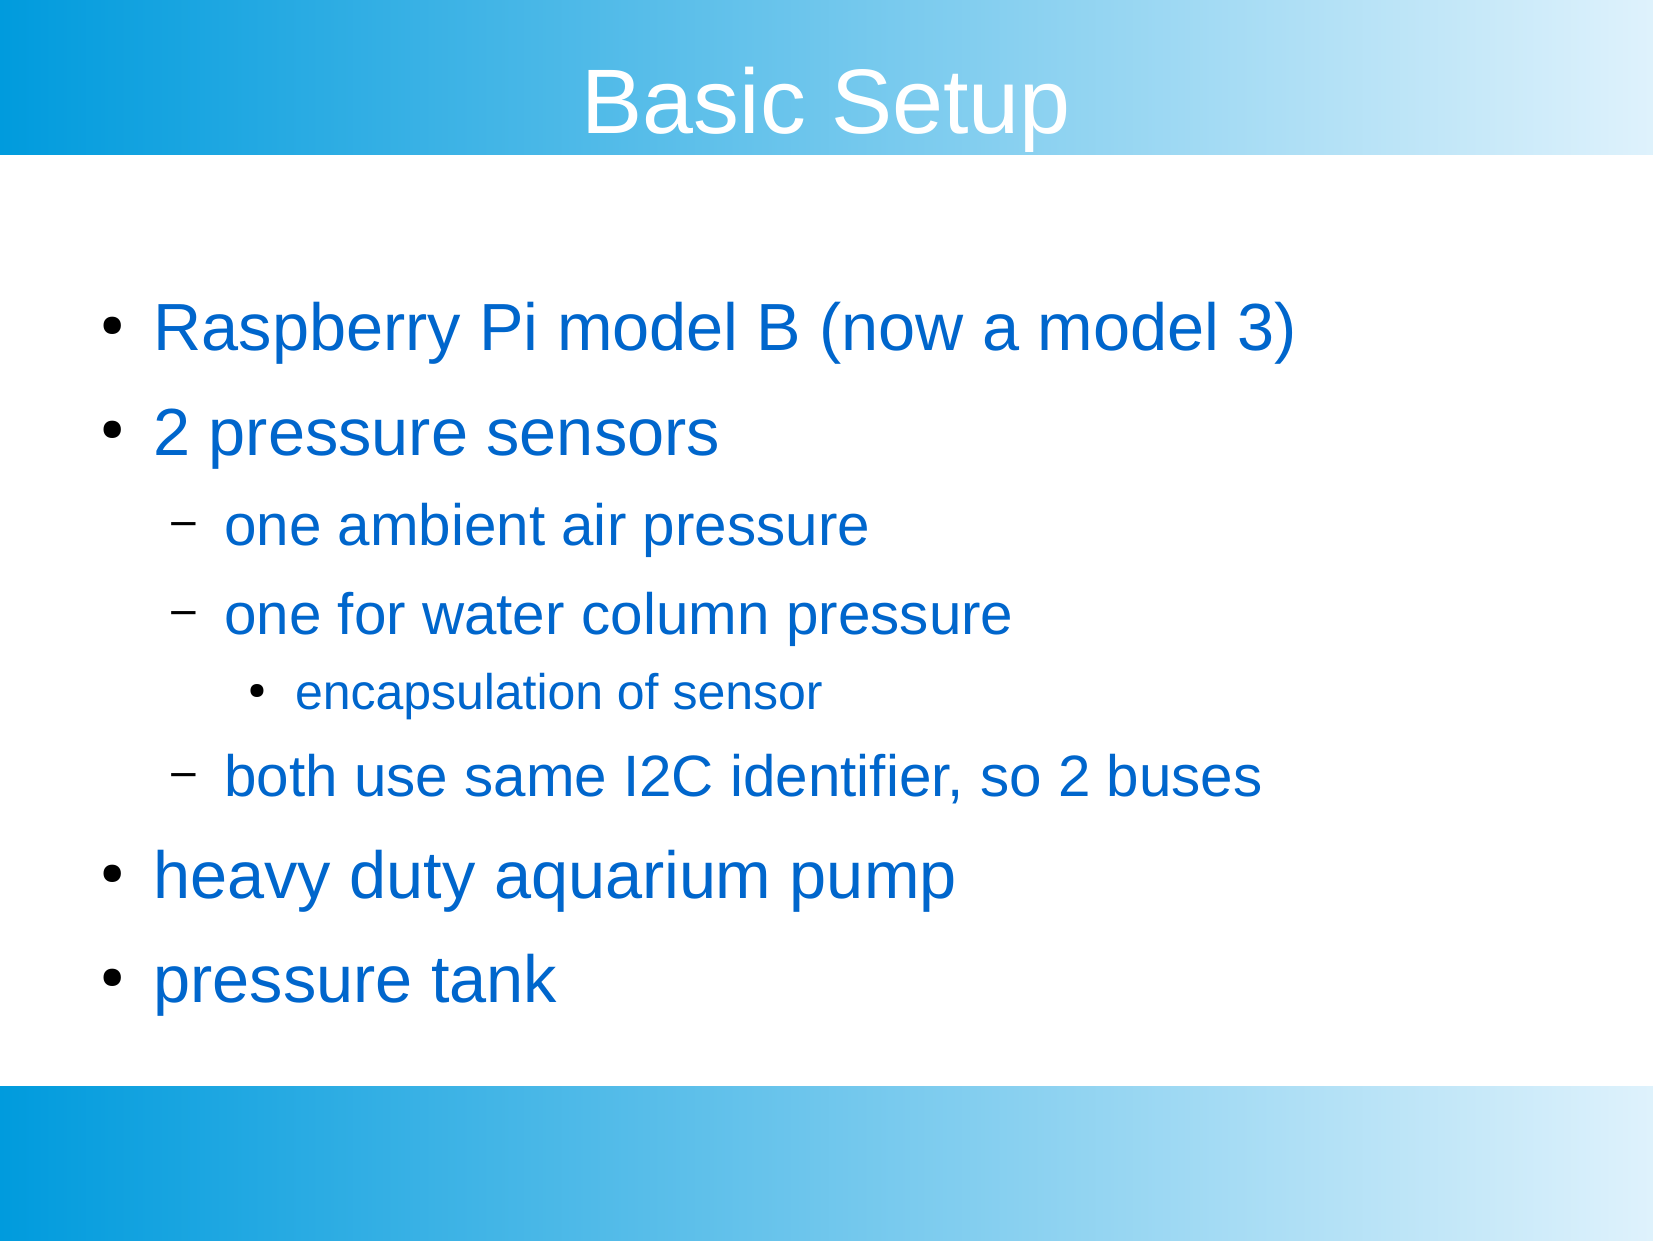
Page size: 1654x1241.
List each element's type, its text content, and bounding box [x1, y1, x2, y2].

list Raspberry Pi model B (now a model 3) 2 pressure sensors one ambient air pressure one for water column pressure encapsulation of sensor both use same I2C identifier, so 2 buses heavy duty aquarium pump pressure tank [82, 290, 1571, 1010]
title Basic Setup [82, 49, 1571, 155]
